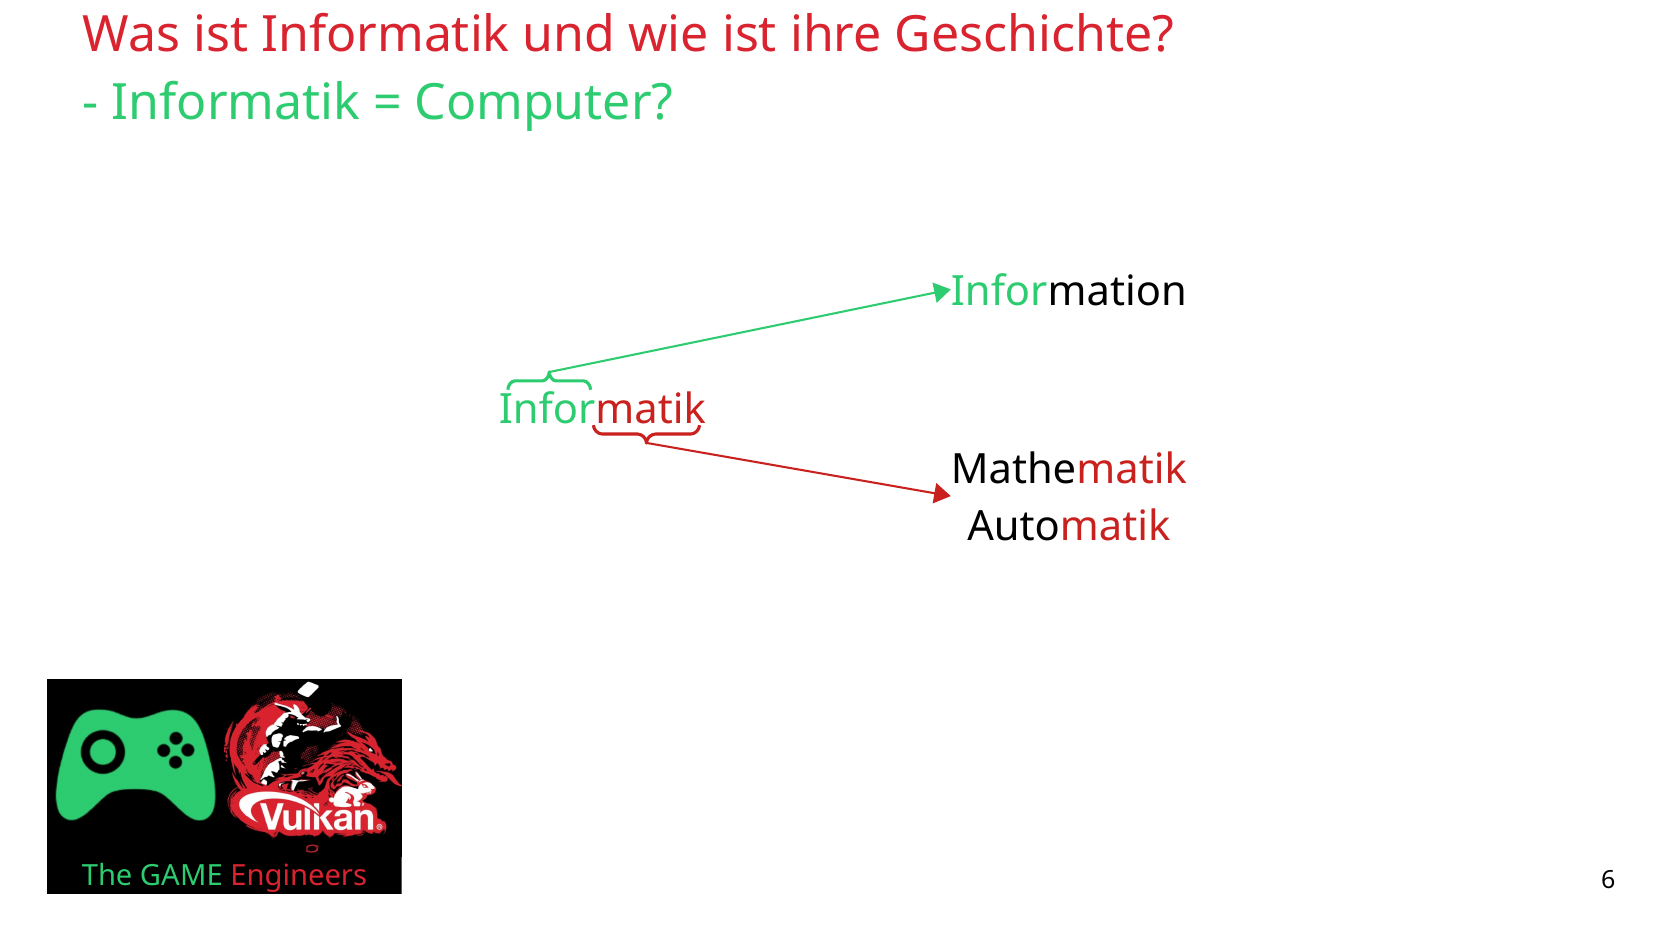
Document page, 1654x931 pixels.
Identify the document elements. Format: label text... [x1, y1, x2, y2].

list Mathematik Automatik [950, 437, 1188, 556]
picture [47, 679, 402, 857]
list Information [950, 259, 1188, 319]
title Was ist Informatik und wie ist ihre Geschichte? - Informatik = Computer? [82, 7, 1571, 125]
list Informatik [484, 377, 721, 438]
